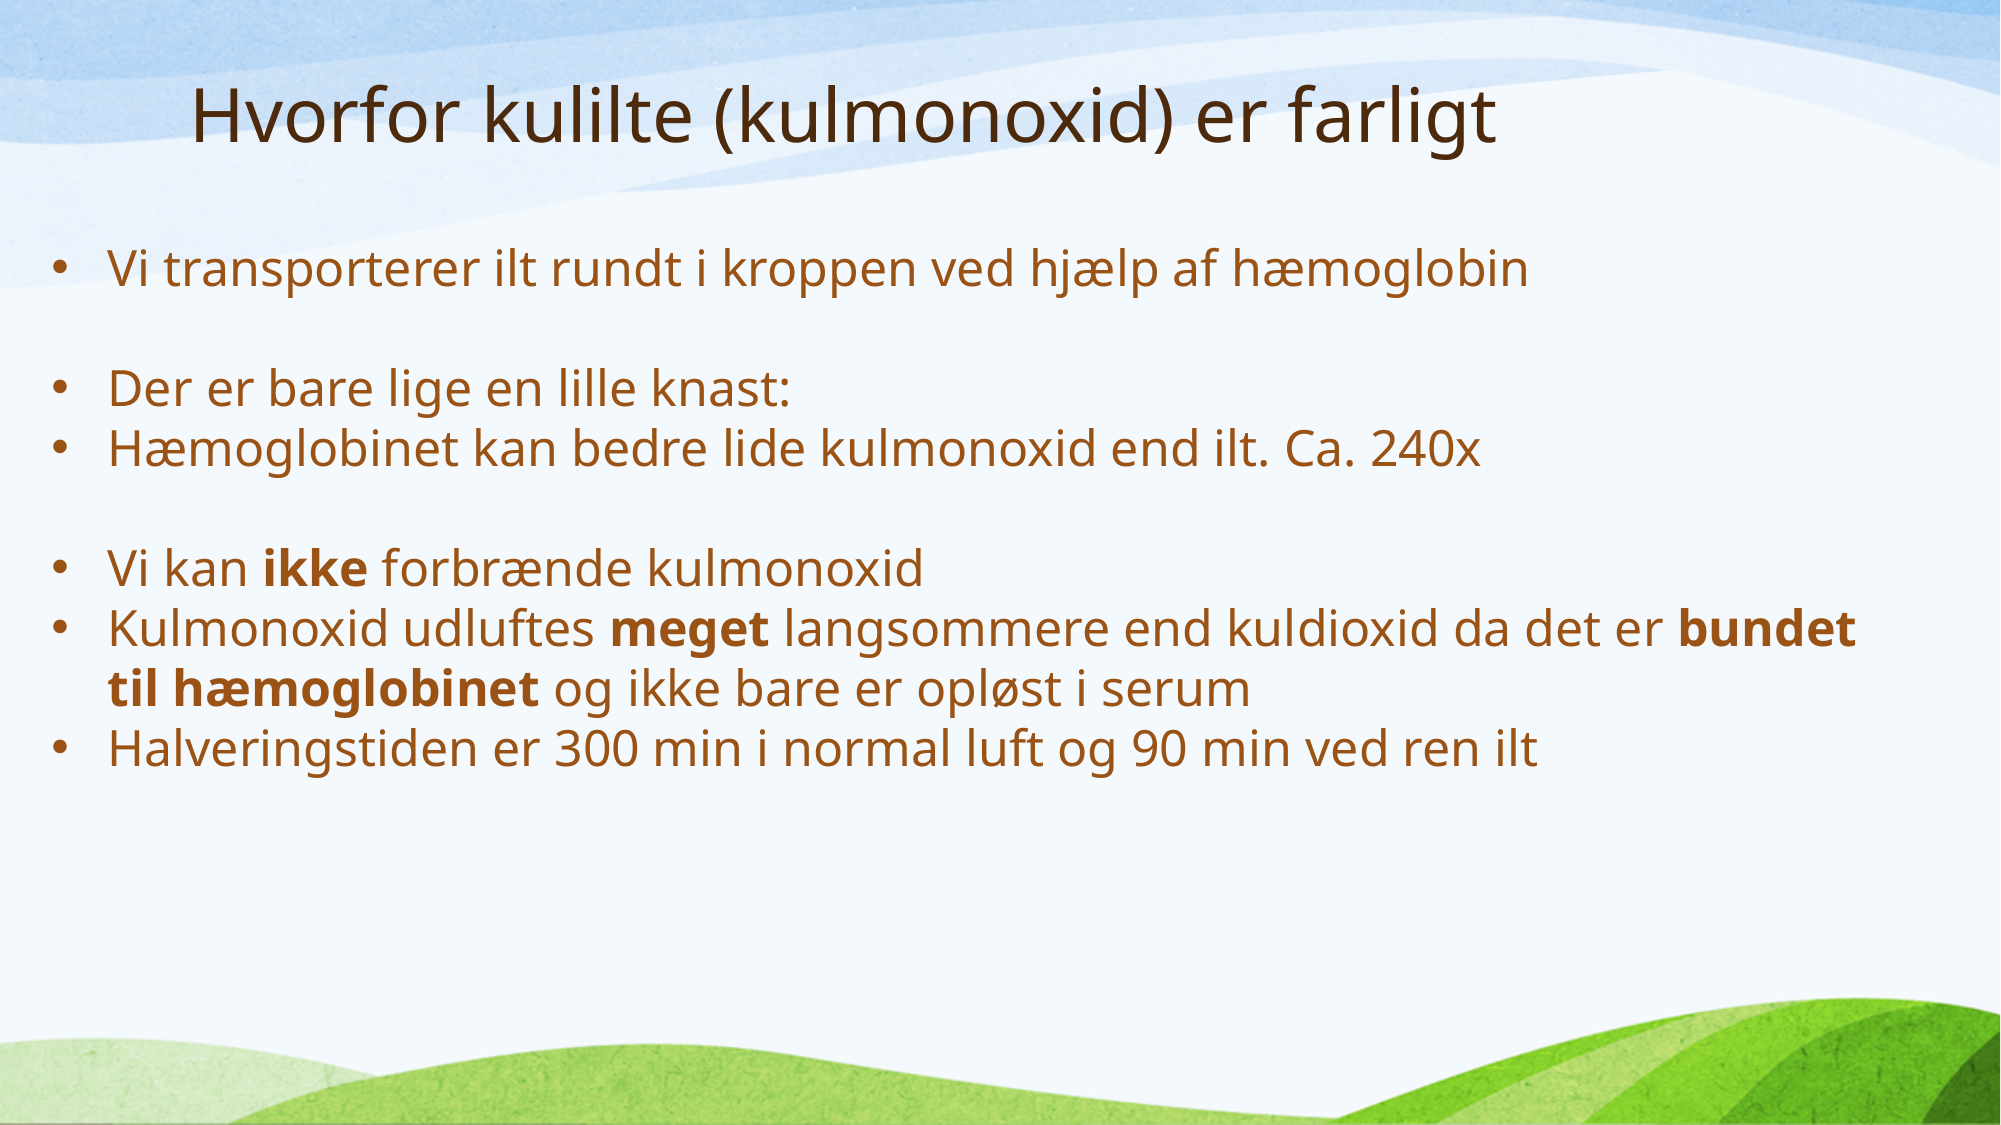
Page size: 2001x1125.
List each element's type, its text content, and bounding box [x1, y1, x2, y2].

title Hvorfor kulilte (kulmonoxid) er farligt [174, 50, 1825, 167]
picture [0, 0, 2001, 1125]
text_box Vi transporterer ilt rundt i kroppen ved hjælp af hæmoglobin Der er bare lige en lille knast: Hæmoglobinet kan bedre lide kulmonoxid end ilt. Ca. 240x Vi kan ikke forbrænde kulmonoxid Kulmonoxid udluftes meget langsommere end kuldioxid da det er bundet til hæmoglobinet og ikke bare er opløst i serum Halveringstiden er 300 min i normal luft og 90 min ved ren ilt [36, 229, 1908, 845]
